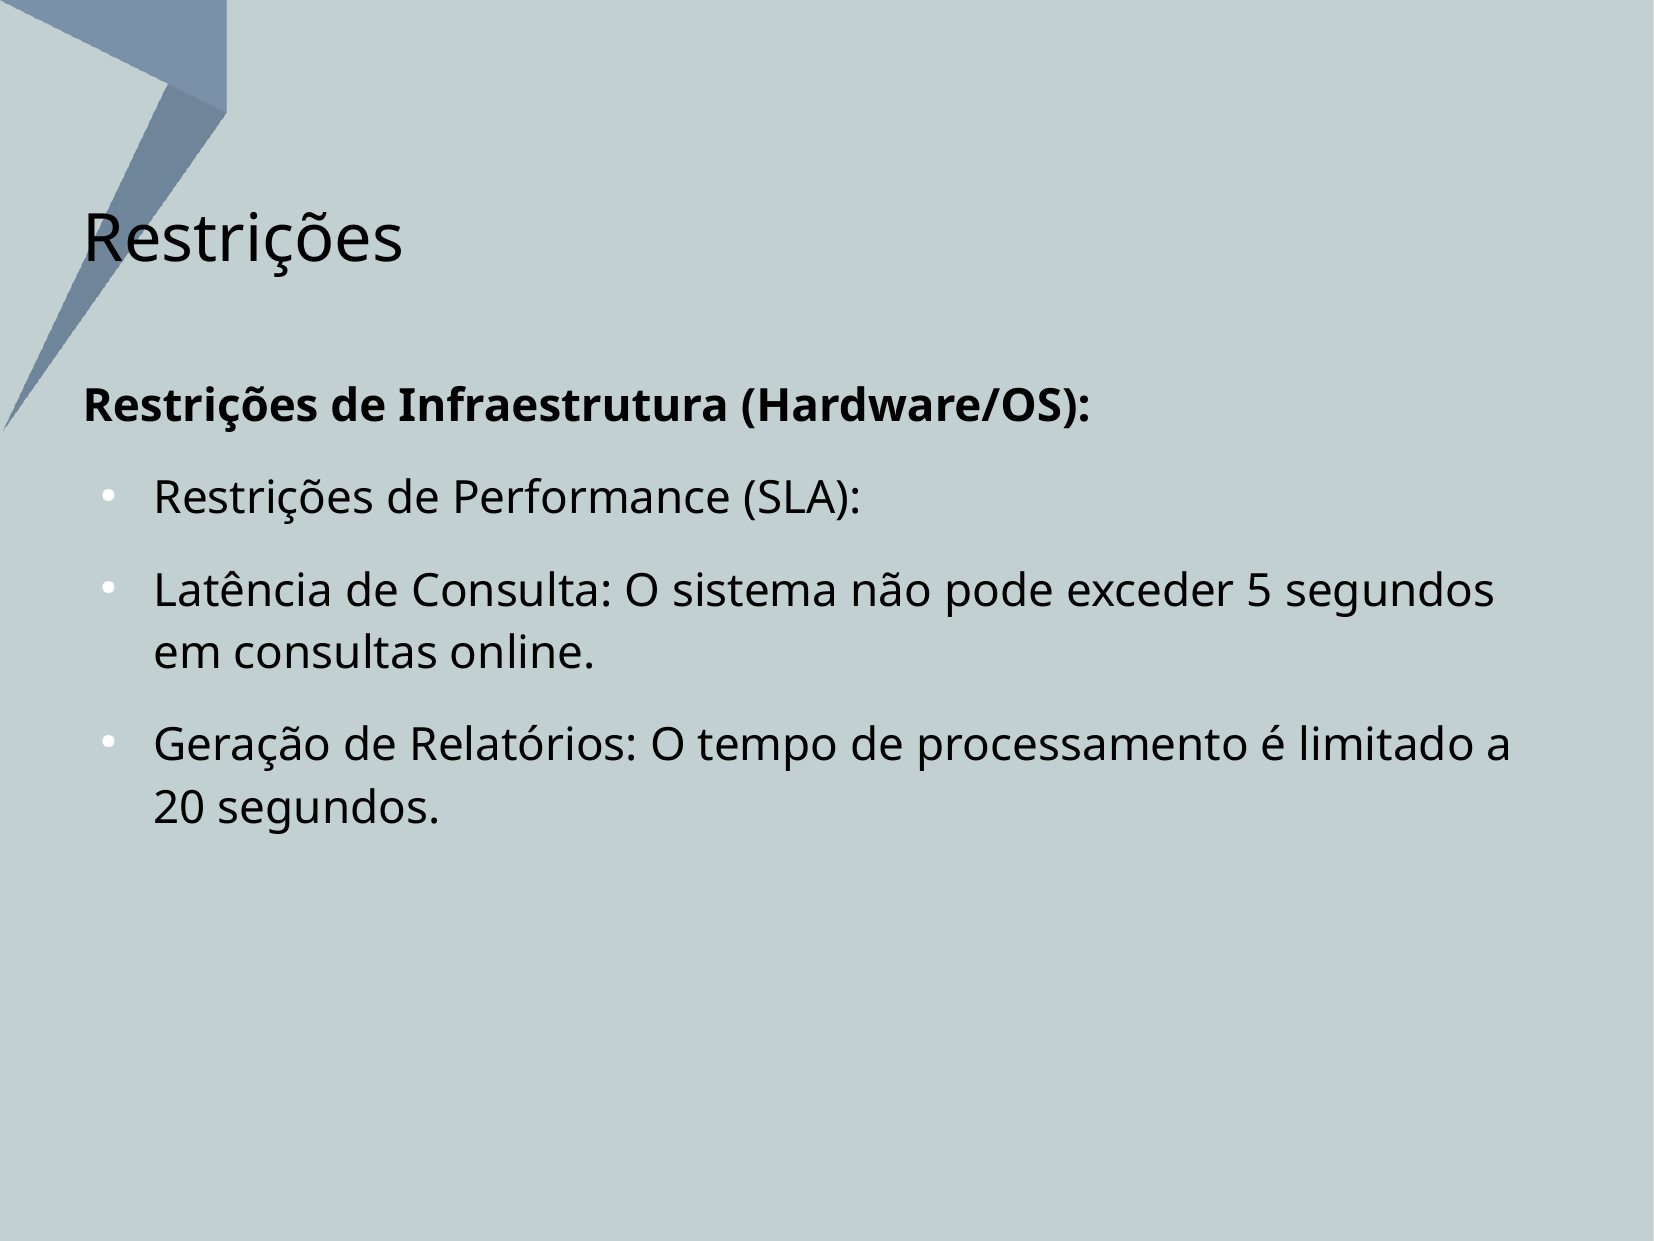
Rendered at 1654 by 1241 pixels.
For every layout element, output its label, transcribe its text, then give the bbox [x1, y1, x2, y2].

title Restrições [82, 132, 1571, 340]
list Restrições de Infraestrutura (Hardware/OS): Restrições de Performance (SLA): Latência de Consulta: O sistema não pode exceder 5 segundos em consultas online. Geração de Relatórios: O tempo de processamento é limitado a 20 segundos. [82, 372, 1571, 837]
picture [0, 0, 1654, 1241]
